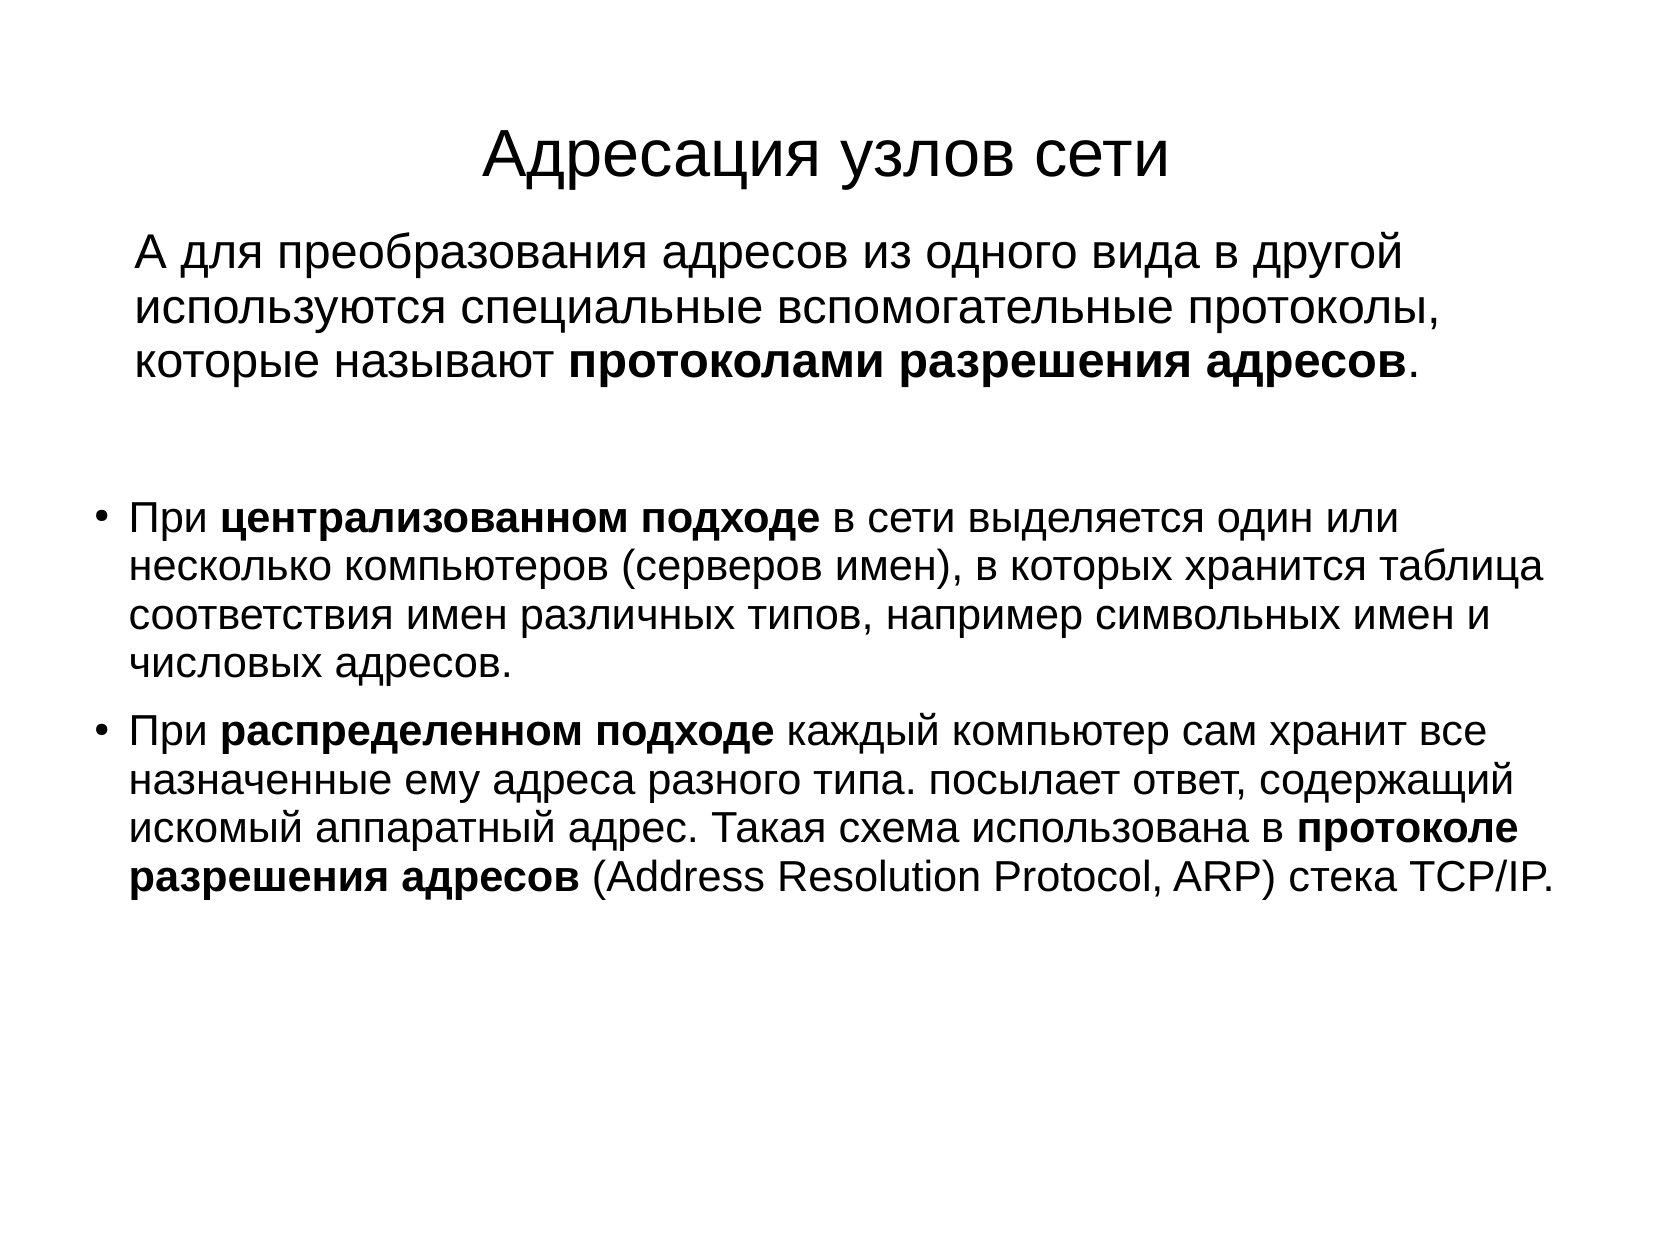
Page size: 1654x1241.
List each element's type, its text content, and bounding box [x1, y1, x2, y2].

list А для преобразования адресов из одного вида в другой используются специальные вспо­могательные протоколы, которые называют протоколами разрешения адресов. [82, 224, 1571, 425]
list При централизованном подходе в сети выделяется один или несколько компьютеров (серверов имен), в которых хранится таблица соответствия имен различных типов, например символьных имен и числовых адресов. При распределенном подходе каждый компьютер сам хранит все назначенные ему адреса разного типа. посылает ответ, содержащий искомый аппаратный адрес. Такая схема использована в про­токоле разрешения адресов (Address Resolution Protocol, ARP) стека TCP/IP. [82, 425, 1571, 910]
title Адресация узлов сети [82, 49, 1571, 224]
